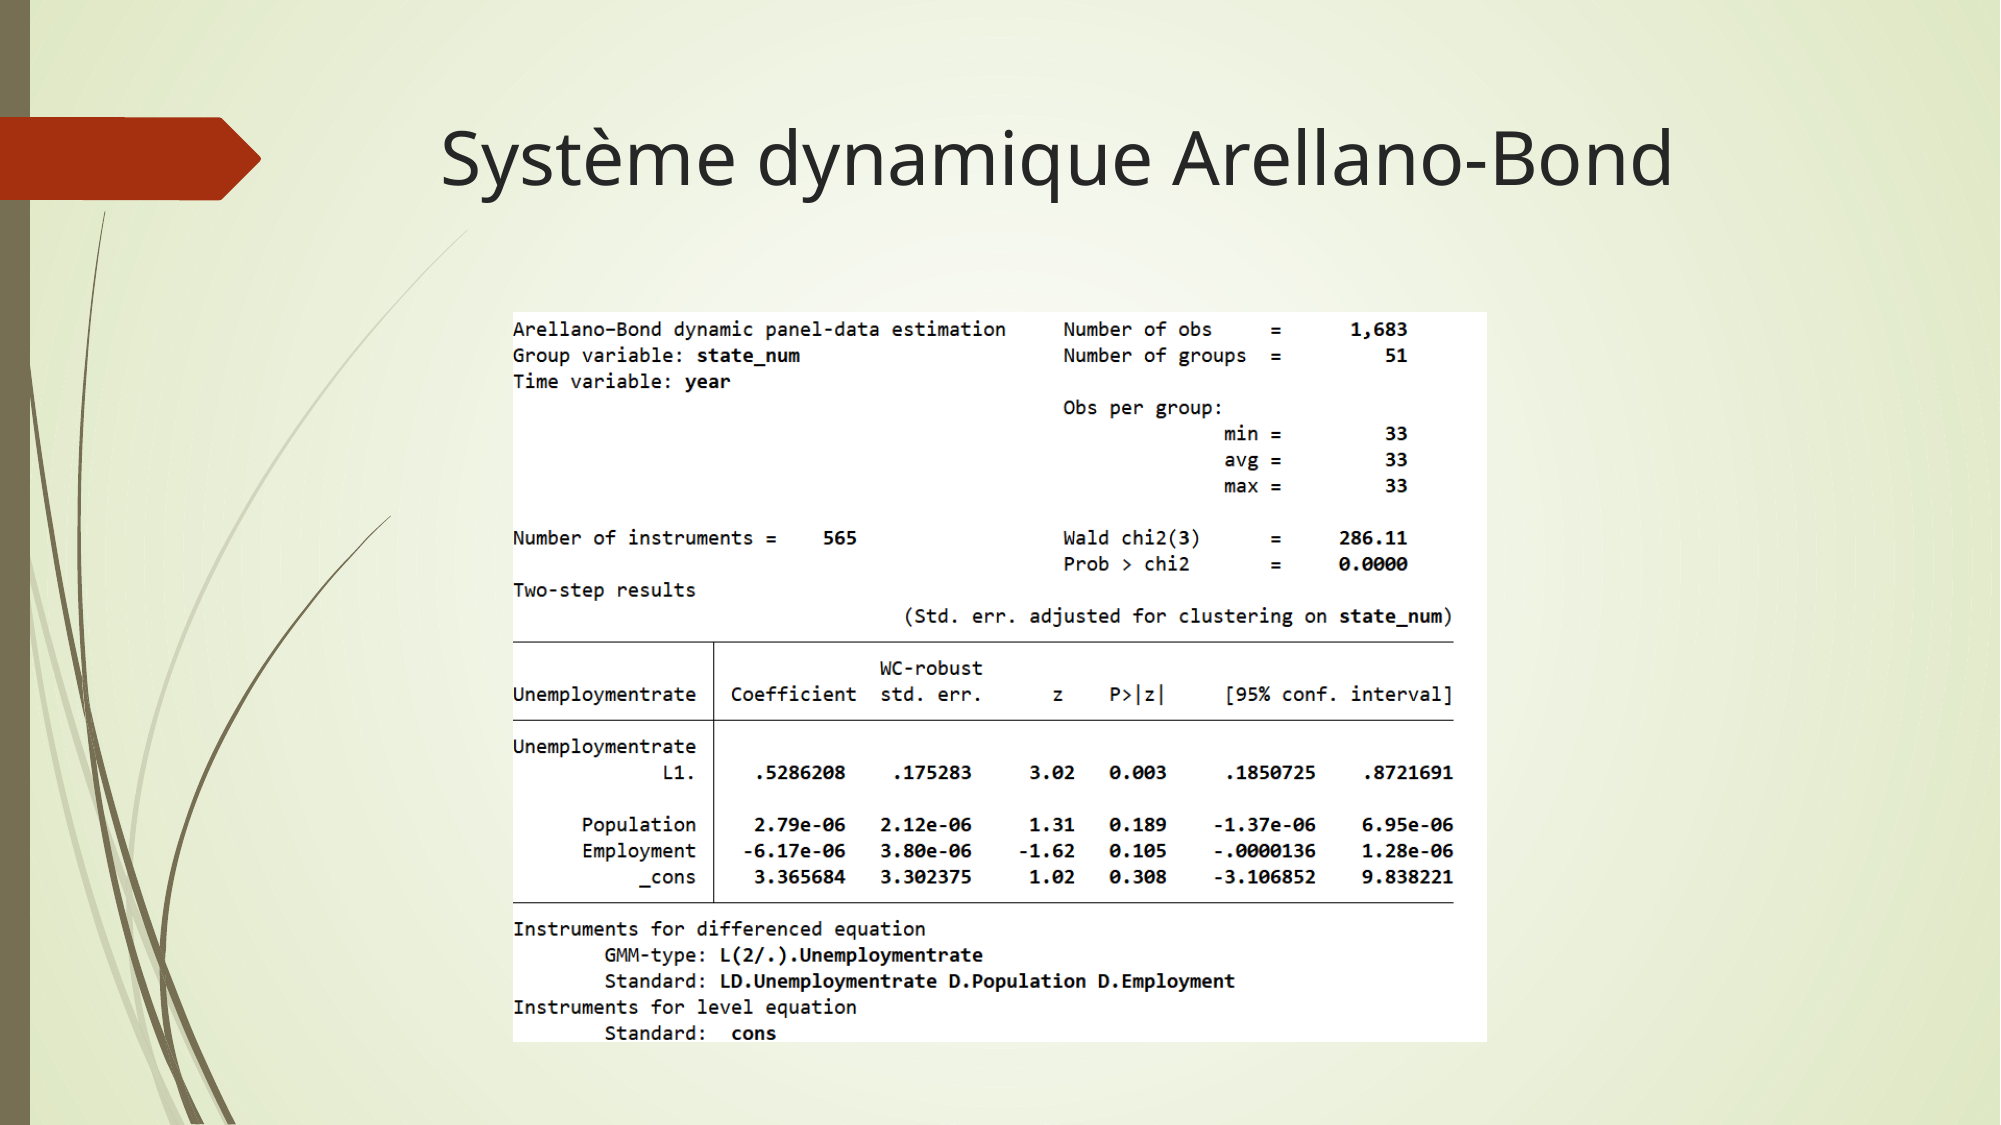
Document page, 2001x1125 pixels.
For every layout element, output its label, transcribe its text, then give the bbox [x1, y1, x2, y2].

picture [513, 312, 1487, 1042]
title Système dynamique Arellano-Bond [425, 102, 1888, 313]
